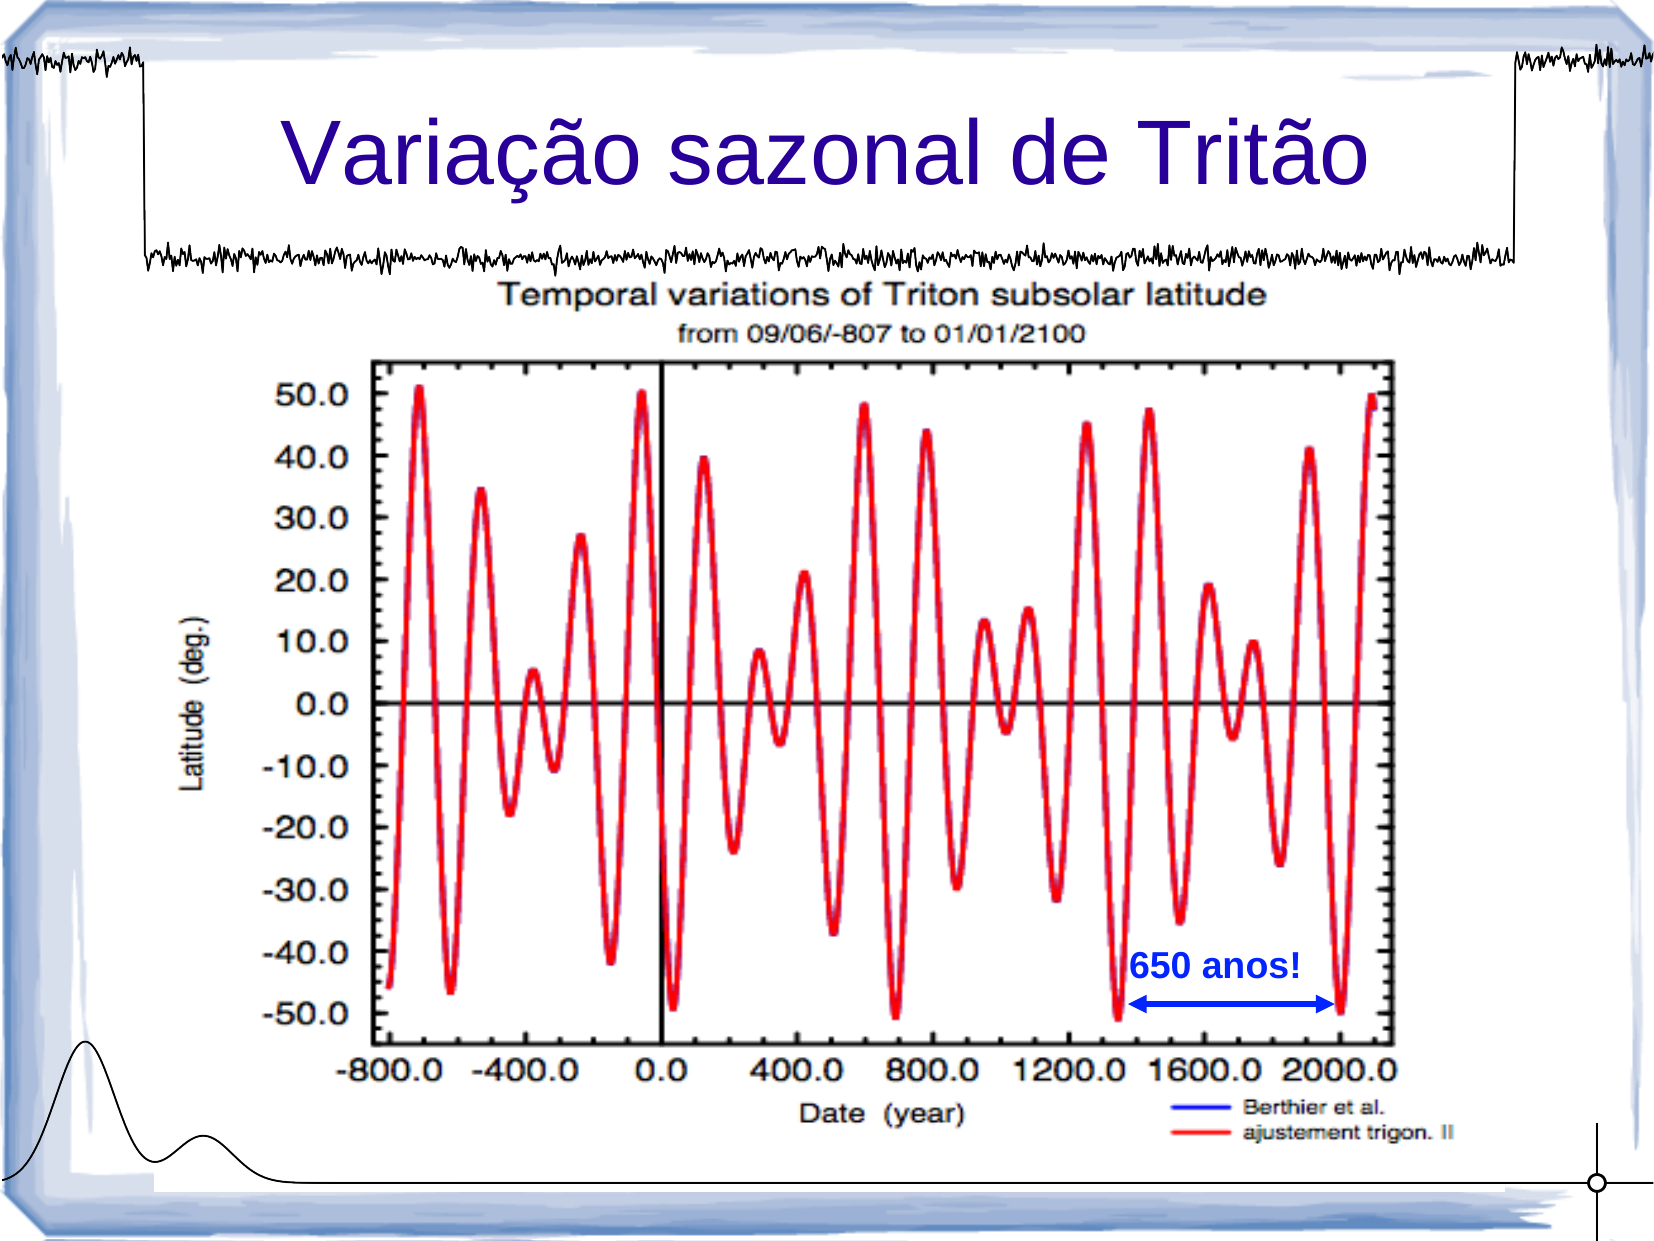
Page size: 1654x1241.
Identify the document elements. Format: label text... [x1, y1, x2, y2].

text_box 650 anos! [1114, 933, 1317, 994]
picture [0, 0, 1654, 1241]
